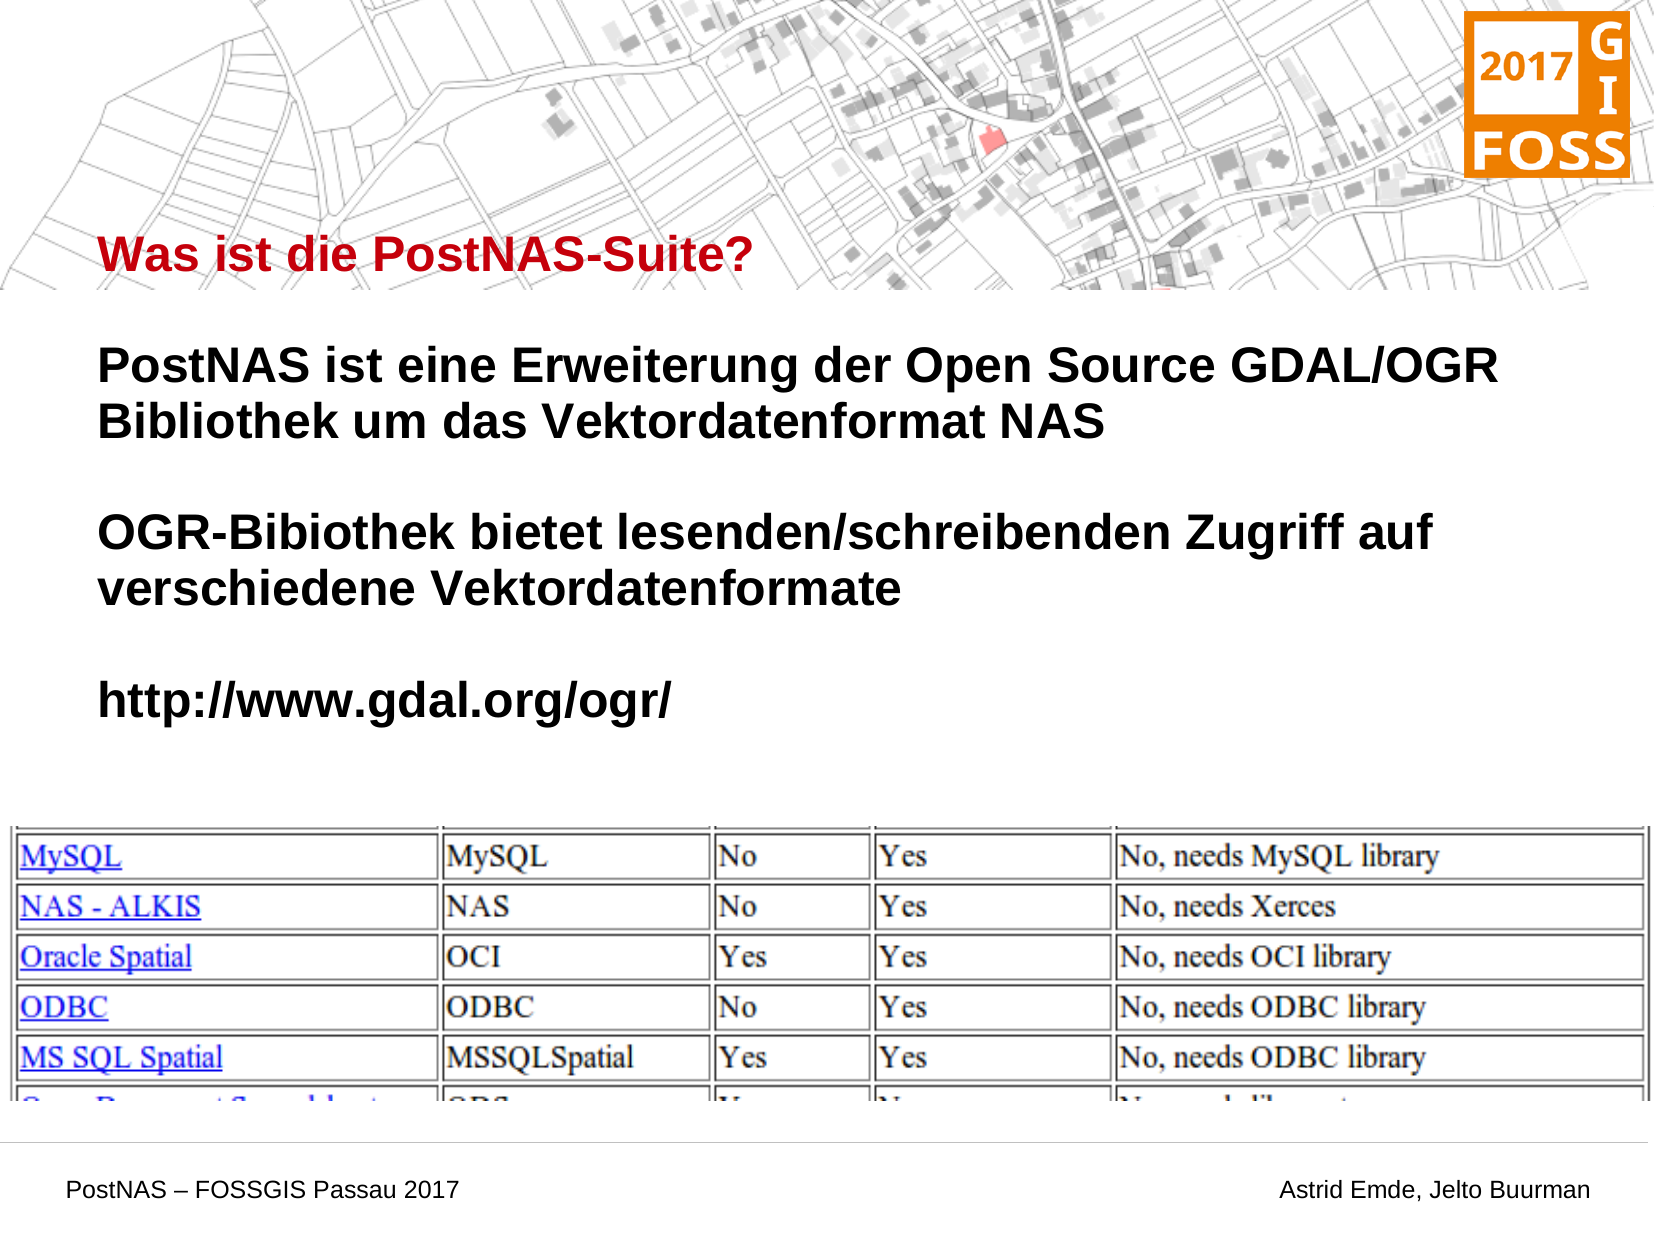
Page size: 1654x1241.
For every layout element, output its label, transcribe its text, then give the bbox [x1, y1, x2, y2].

picture [5, 826, 1654, 1101]
picture [1464, 11, 1630, 178]
text_box Was ist die PostNAS-Suite? PostNAS ist eine Erweiterung der Open Source GDAL/OGR Bibliothek um das Vektordatenformat NAS OGR-Bibiothek bietet lesenden/schreibenden Zugriff auf verschiedene Vektordatenformate http://www.gdal.org/ogr/ [82, 218, 1595, 826]
